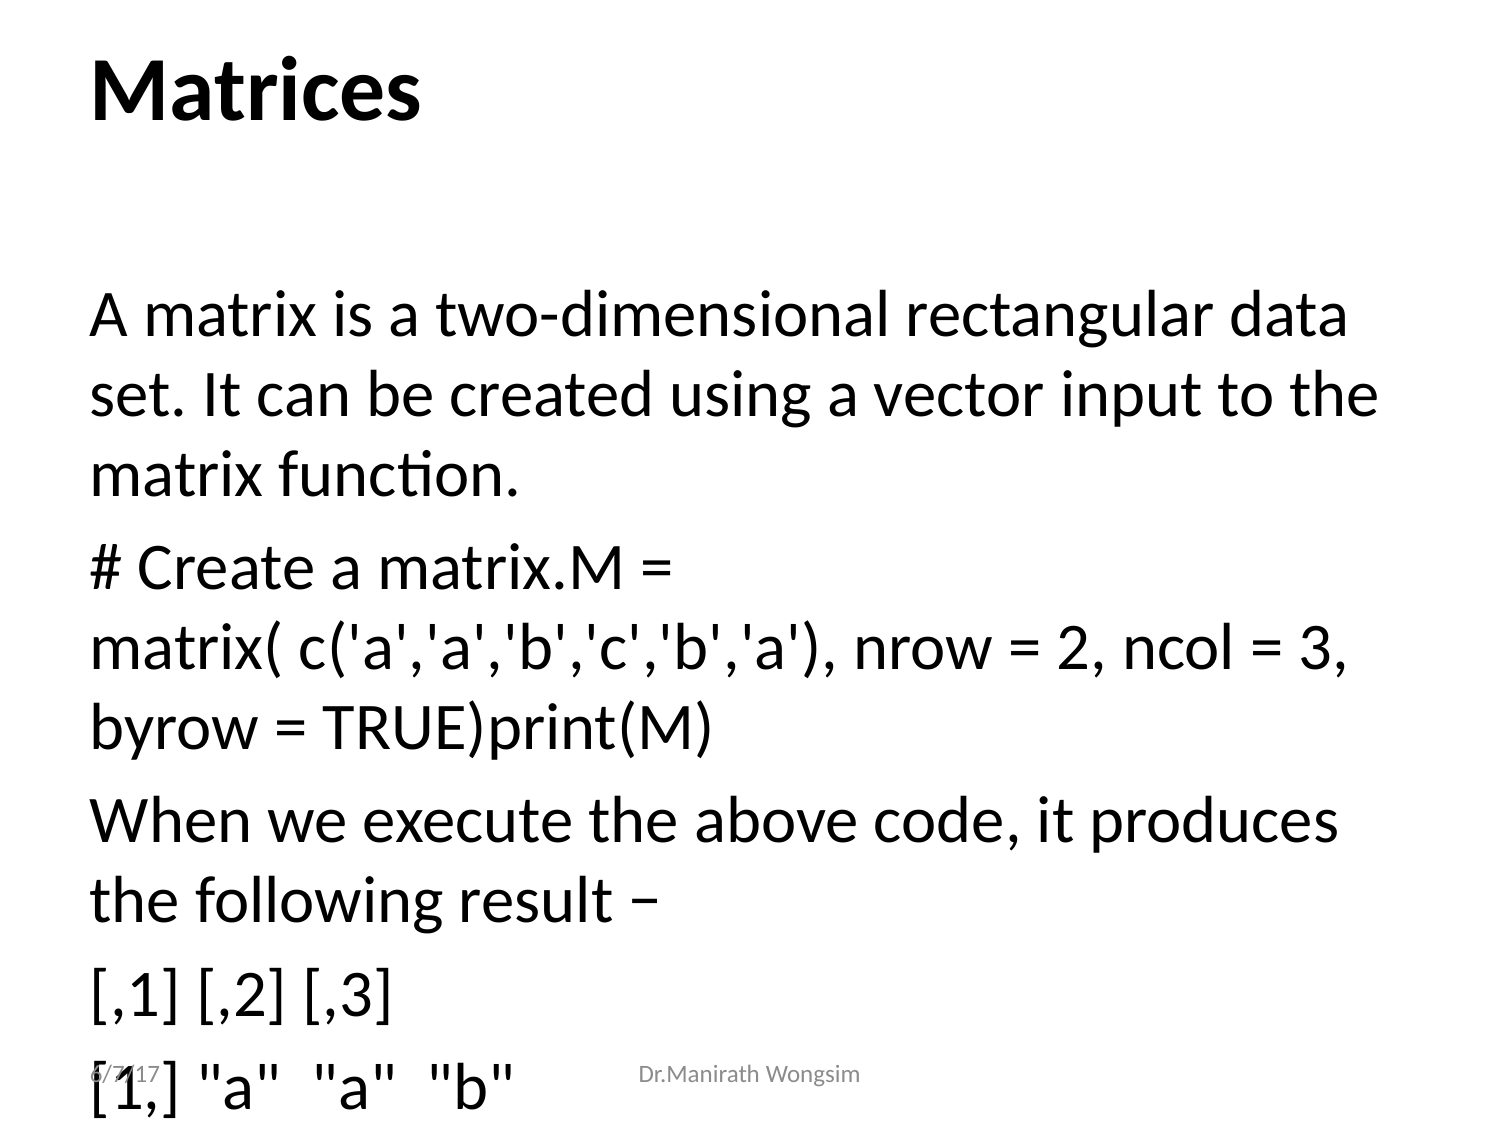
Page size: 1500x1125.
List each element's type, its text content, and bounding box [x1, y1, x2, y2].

text_box Matrices [75, 45, 1425, 233]
text_box A matrix is a two-dimensional rectangular data set. It can be created using a vector input to the matrix function. # Create a matrix.M = matrix( c('a','a','b','c','b','a'), nrow = 2, ncol = 3, byrow = TRUE)print(M) When we execute the above code, it produces the following result − [,1] [,2] [,3] [1,] "a" "a" "b" [2,] "c" "b" "a" [75, 262, 1425, 1005]
text_box 06/07/2017 [74, 1042, 425, 1103]
text_box Dr.Manirath Wongsim [512, 1042, 988, 1103]
